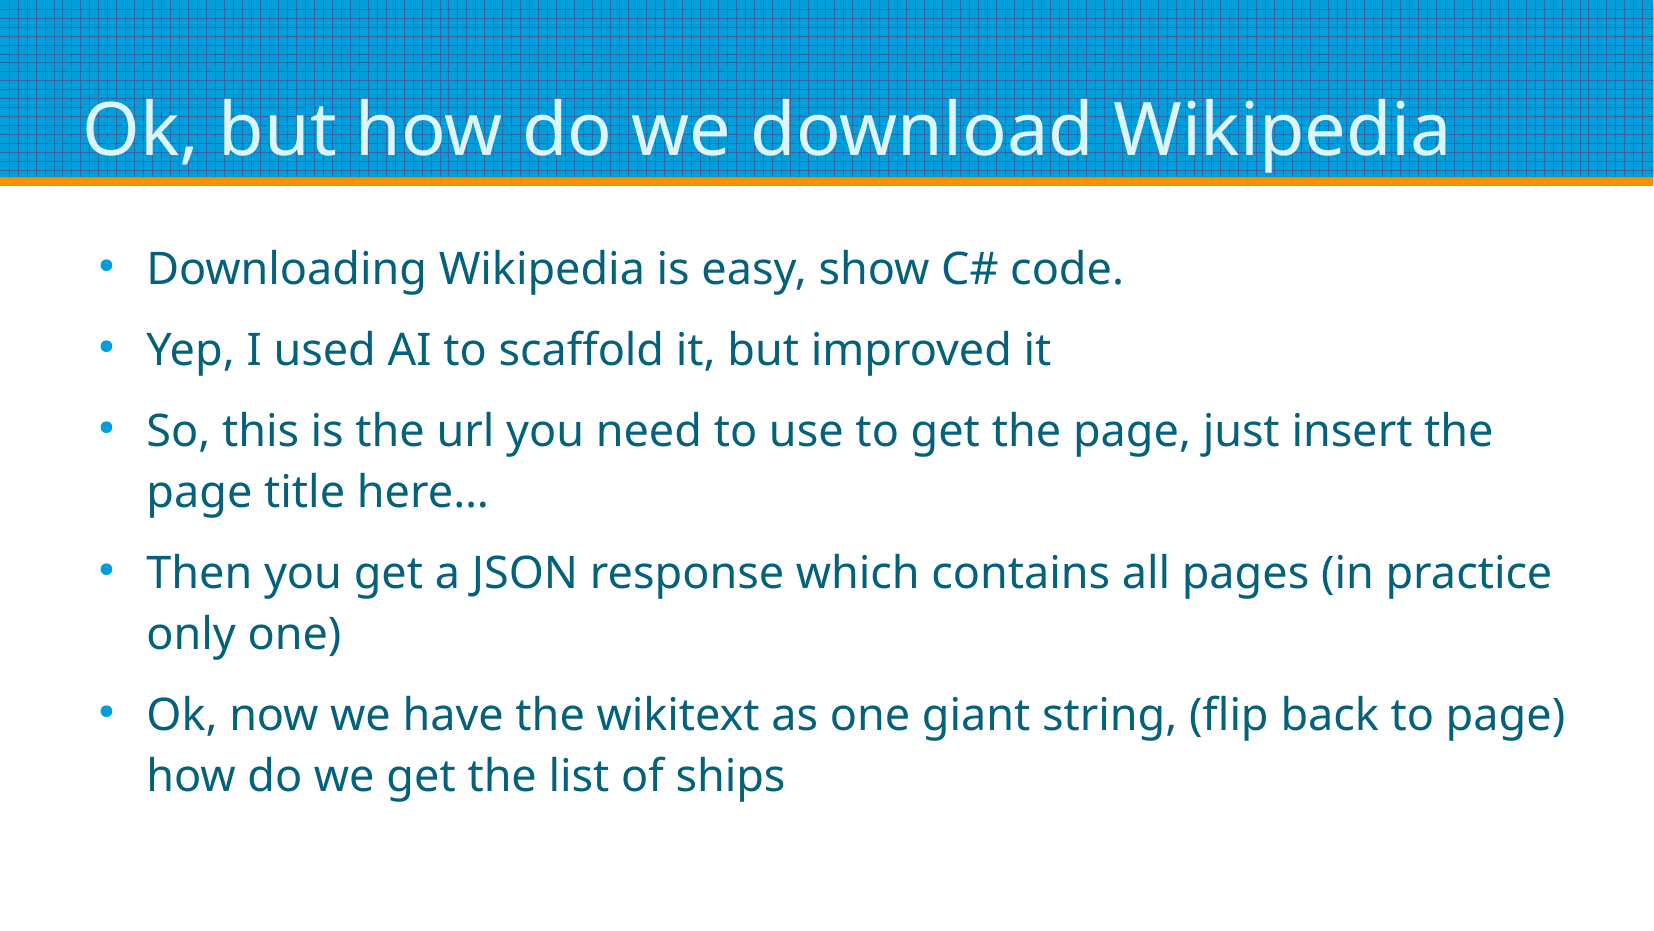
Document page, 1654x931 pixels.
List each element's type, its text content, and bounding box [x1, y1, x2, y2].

title Ok, but how do we download Wikipedia [82, 14, 1571, 178]
list Downloading Wikipedia is easy, show C# code. Yep, I used AI to scaffold it, but improved it So, this is the url you need to use to get the page, just insert the page title here… Then you get a JSON response which contains all pages (in practice only one) Ok, now we have the wikitext as one giant string, (flip back to page) how do we get the list of ships [82, 236, 1571, 813]
